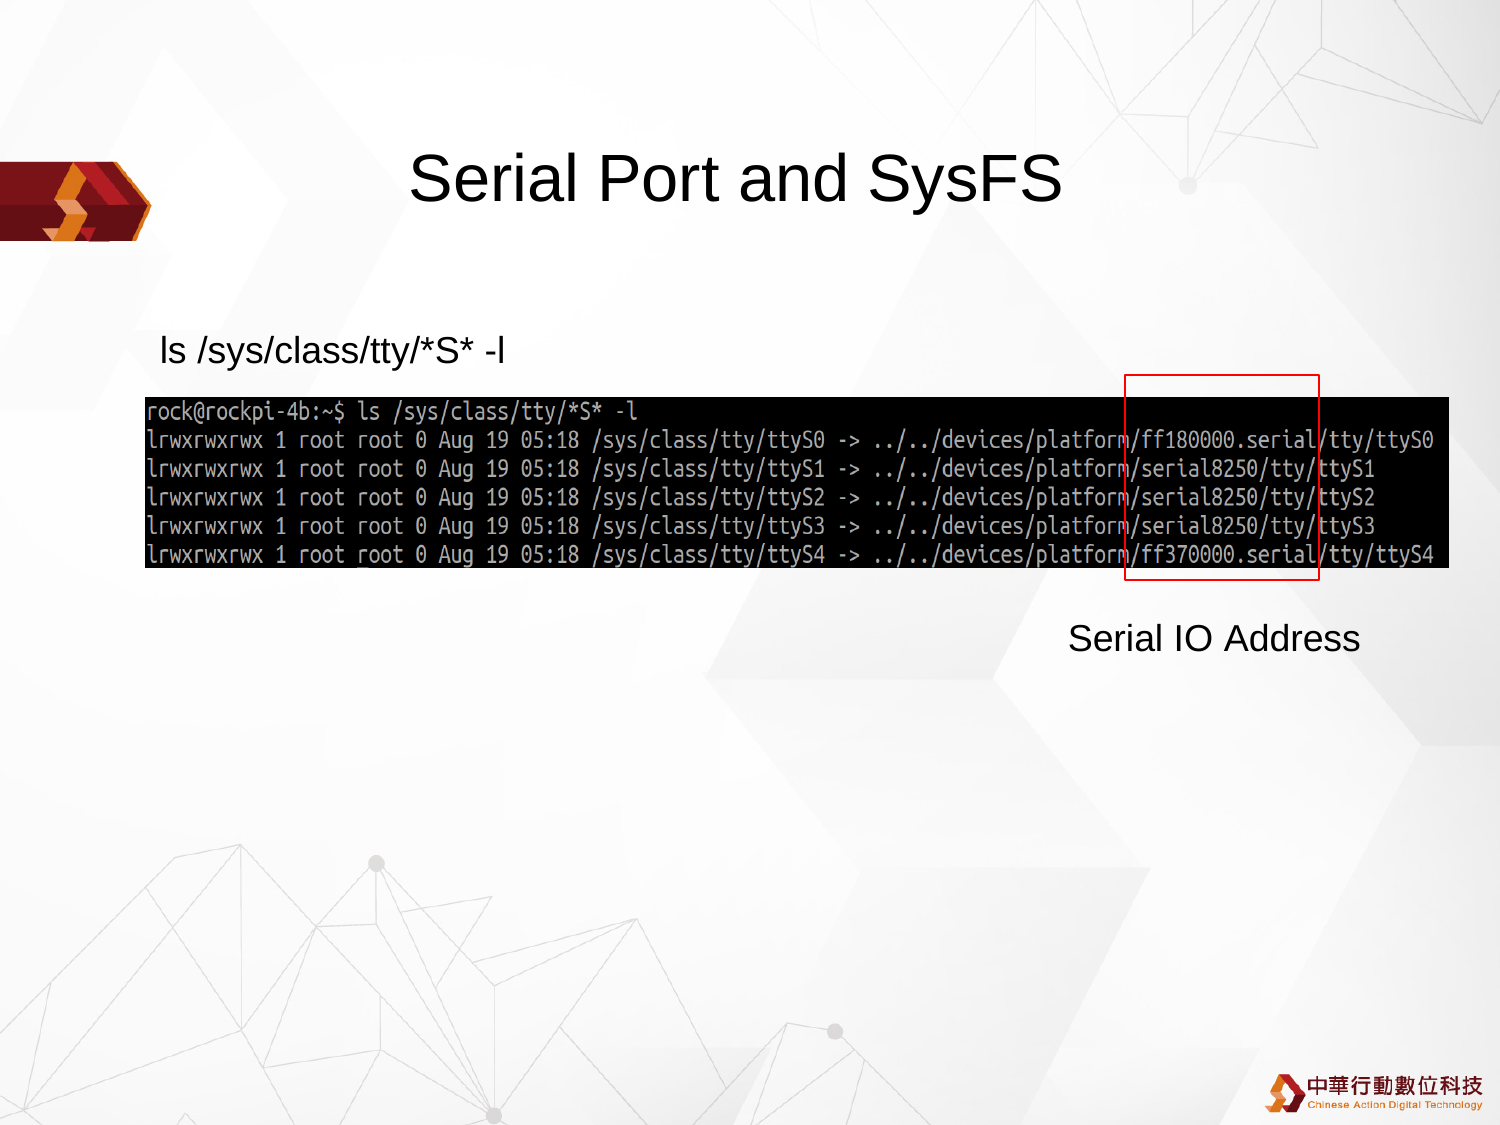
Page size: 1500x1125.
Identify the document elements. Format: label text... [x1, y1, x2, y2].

text_box Serial IO Address [1053, 606, 1399, 667]
picture [0, 0, 1500, 1125]
title Serial Port and SysFS [107, 101, 1367, 255]
text_box ls /sys/class/tty/*S* -l [144, 318, 521, 379]
